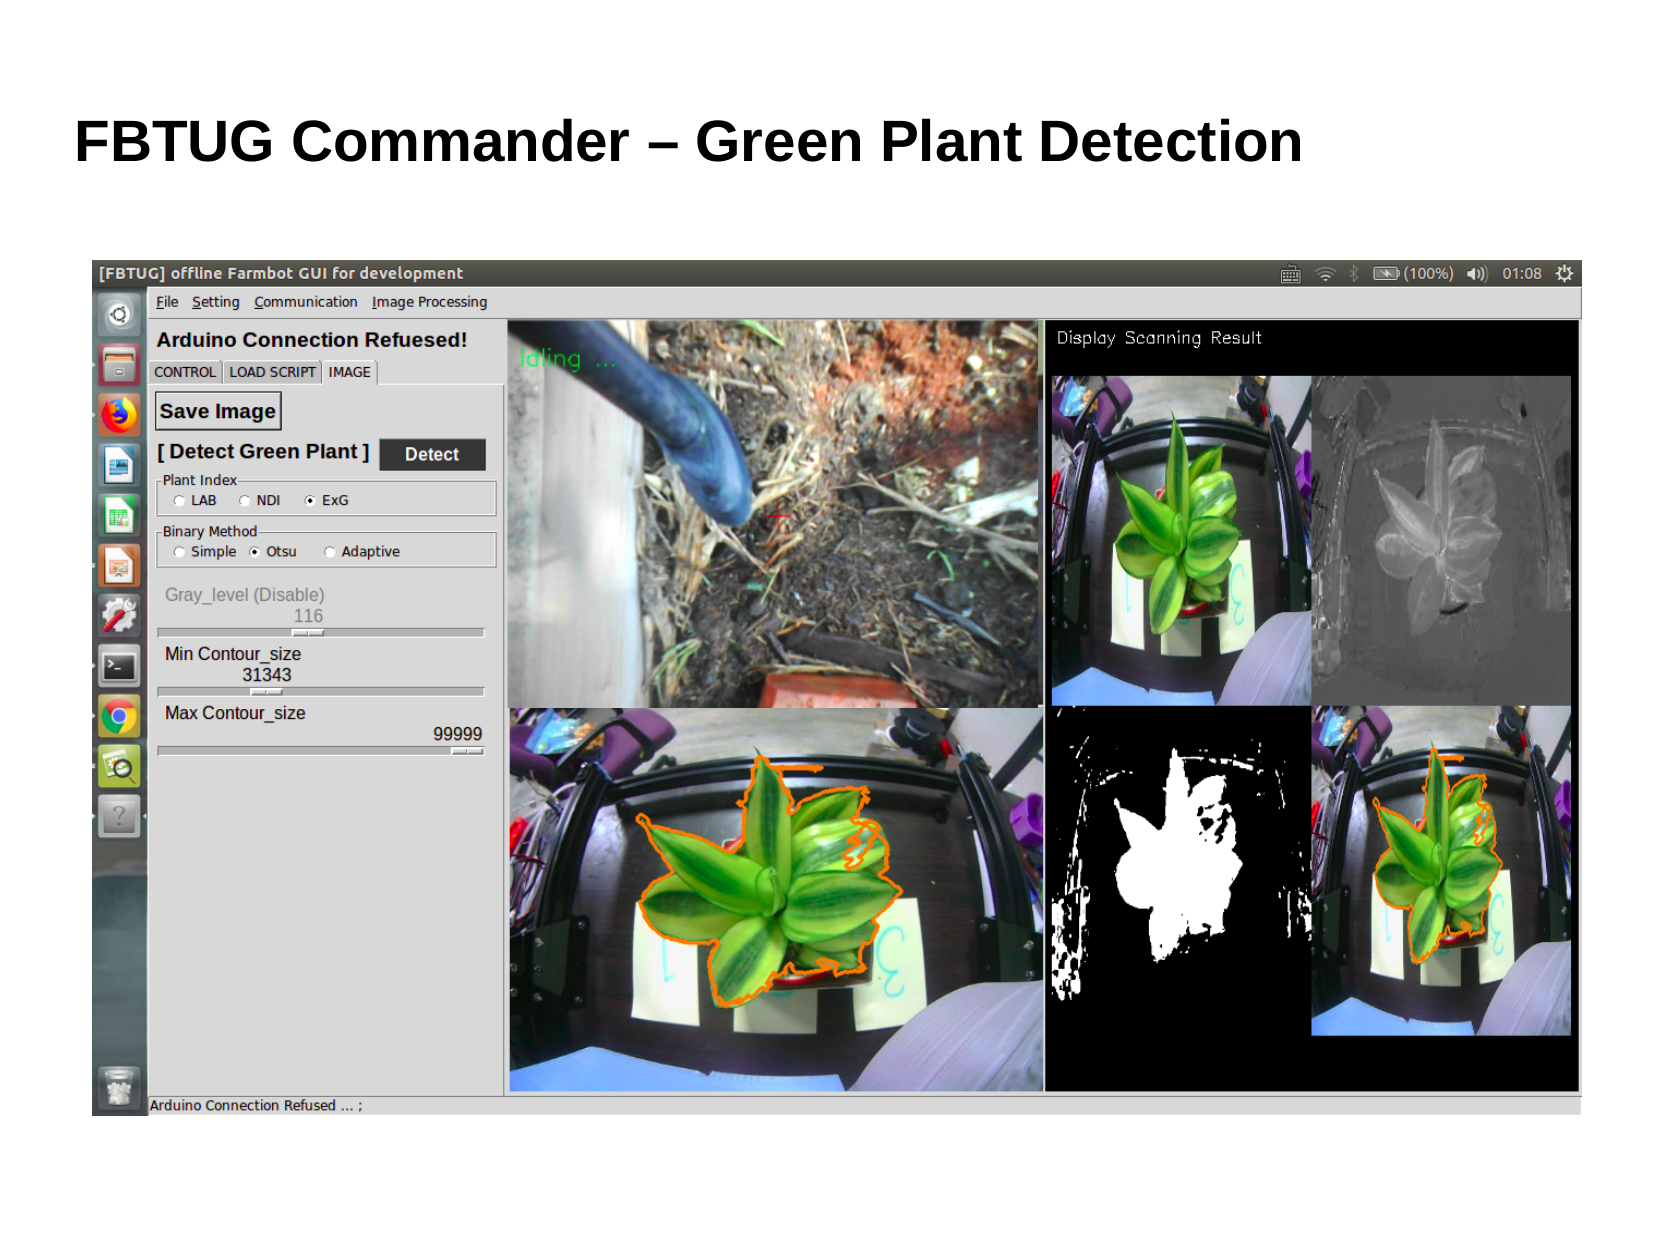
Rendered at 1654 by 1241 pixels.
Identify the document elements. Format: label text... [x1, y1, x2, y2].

picture [92, 260, 1582, 1116]
text_box FBTUG Commander – Green Plant Detection [60, 101, 1531, 182]
